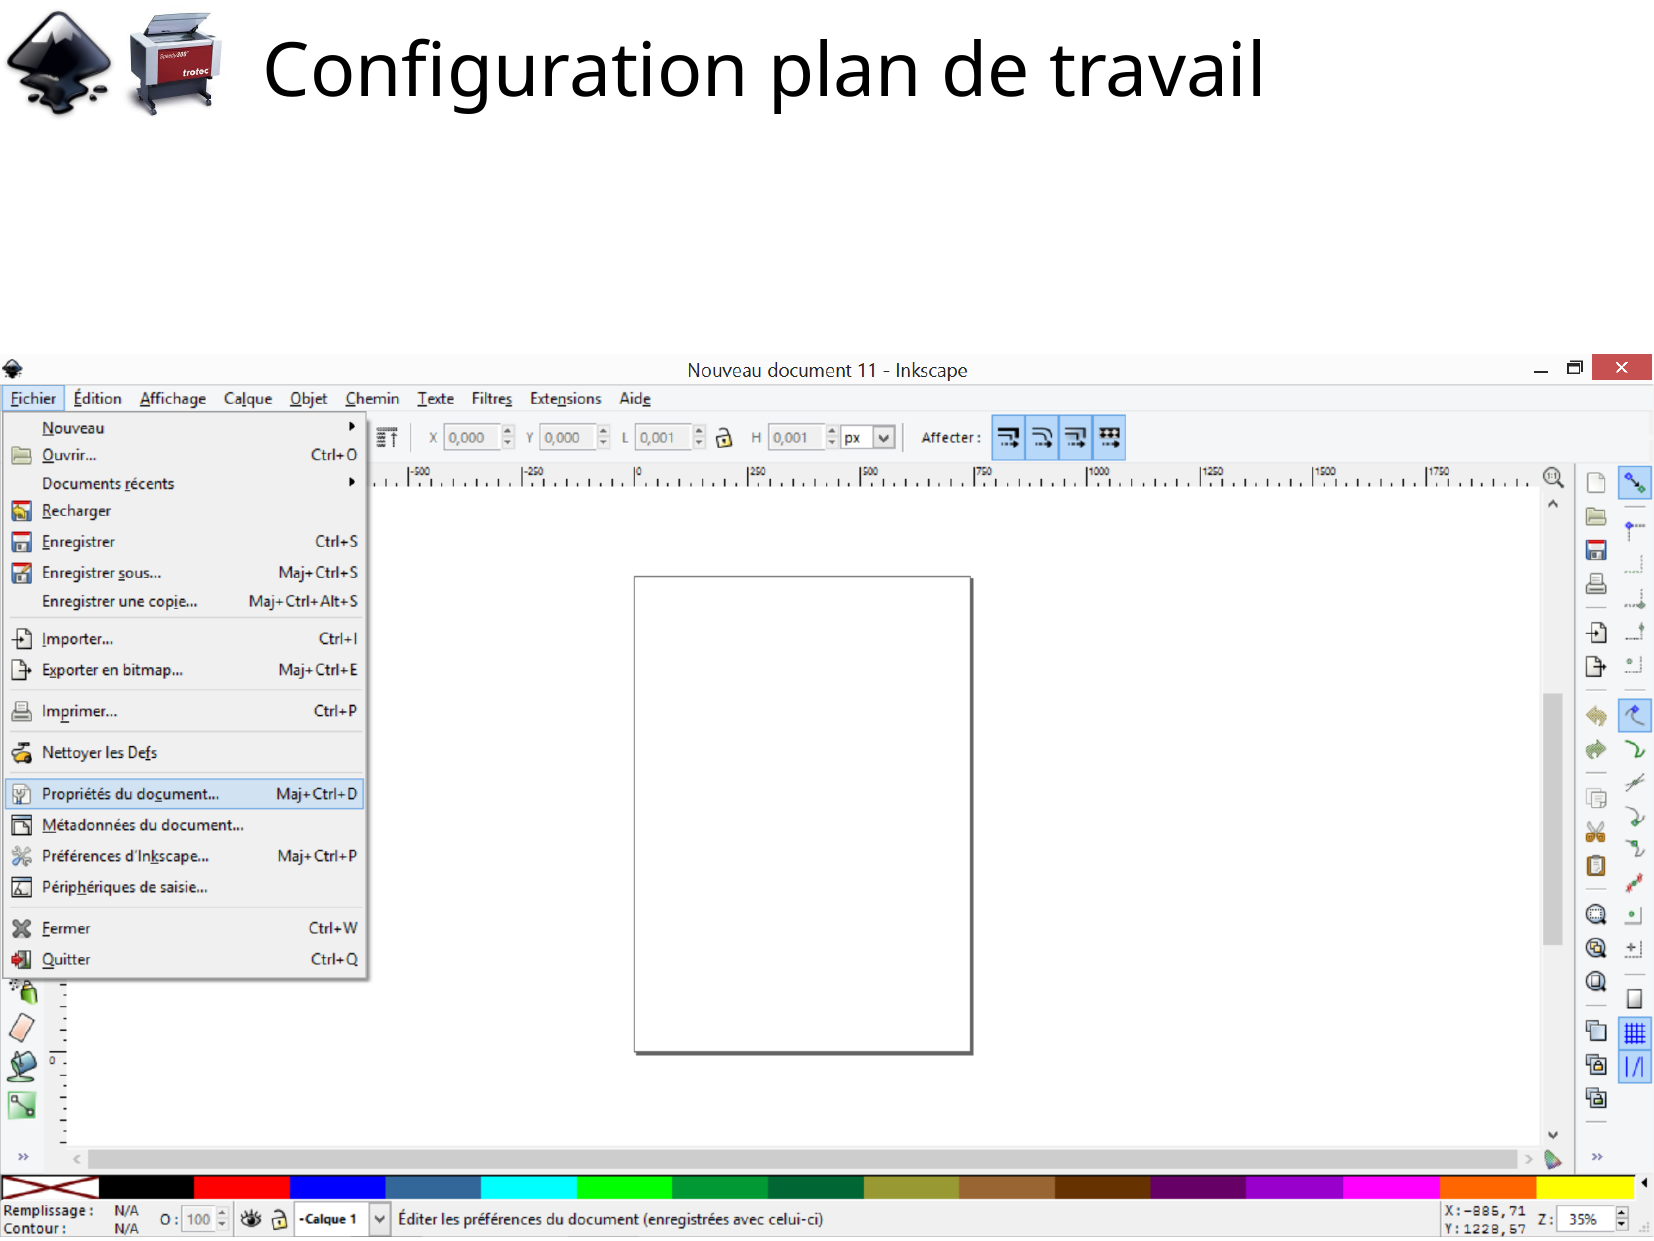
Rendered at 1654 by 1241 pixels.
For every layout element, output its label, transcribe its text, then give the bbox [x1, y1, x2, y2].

picture [0, 354, 1654, 1237]
picture [0, 5, 233, 125]
text_box Configuration plan de travail [248, 9, 1074, 120]
